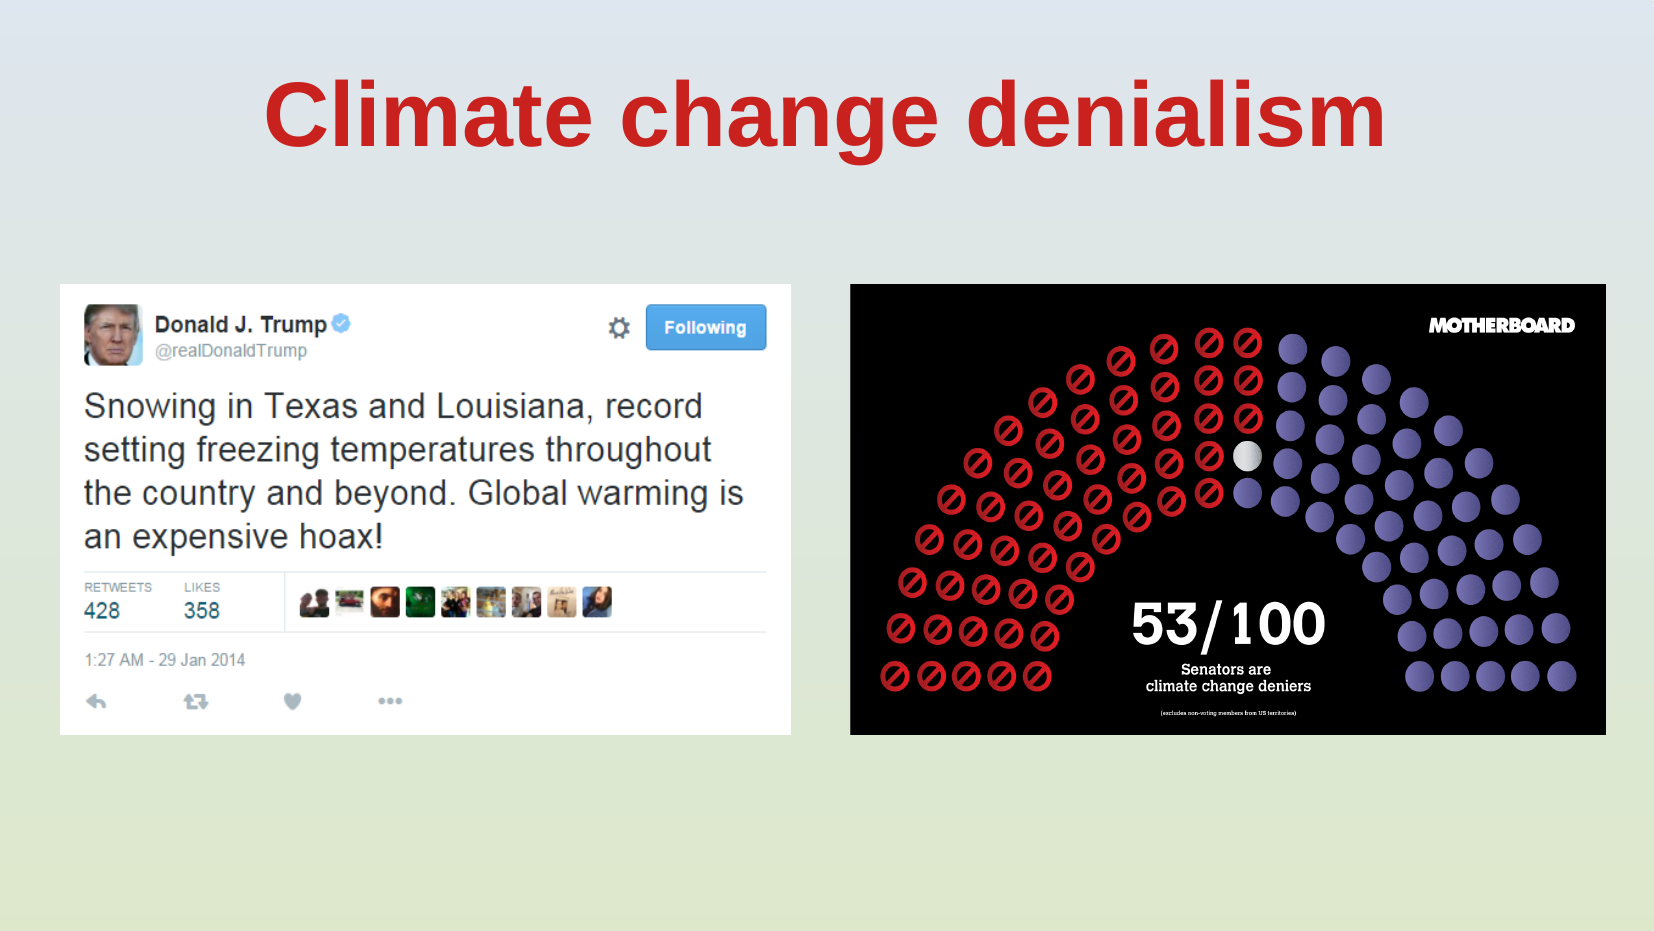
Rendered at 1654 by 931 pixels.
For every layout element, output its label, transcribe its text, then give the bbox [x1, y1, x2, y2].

title Climate change denialism [82, 37, 1571, 193]
picture [60, 284, 791, 736]
picture [850, 284, 1606, 736]
